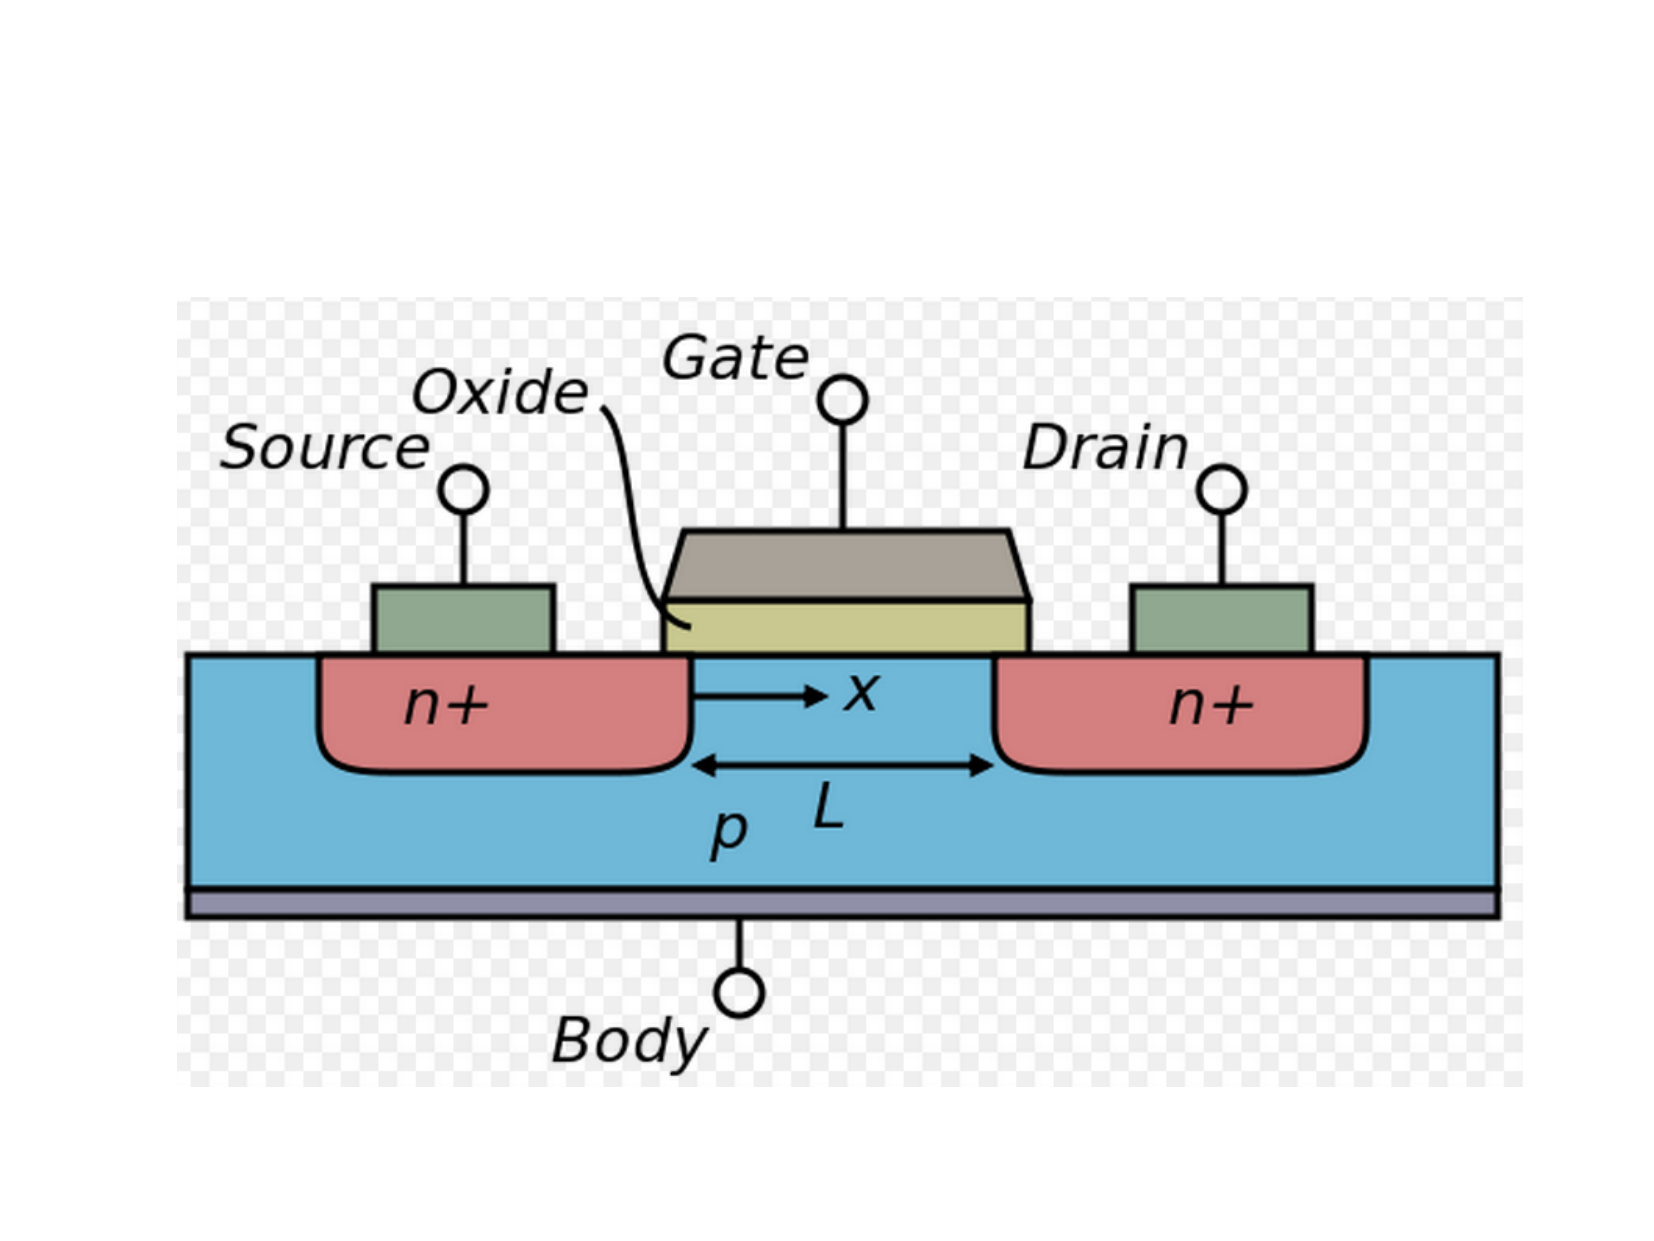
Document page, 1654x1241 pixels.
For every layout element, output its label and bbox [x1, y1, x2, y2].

picture [177, 297, 1523, 1087]
